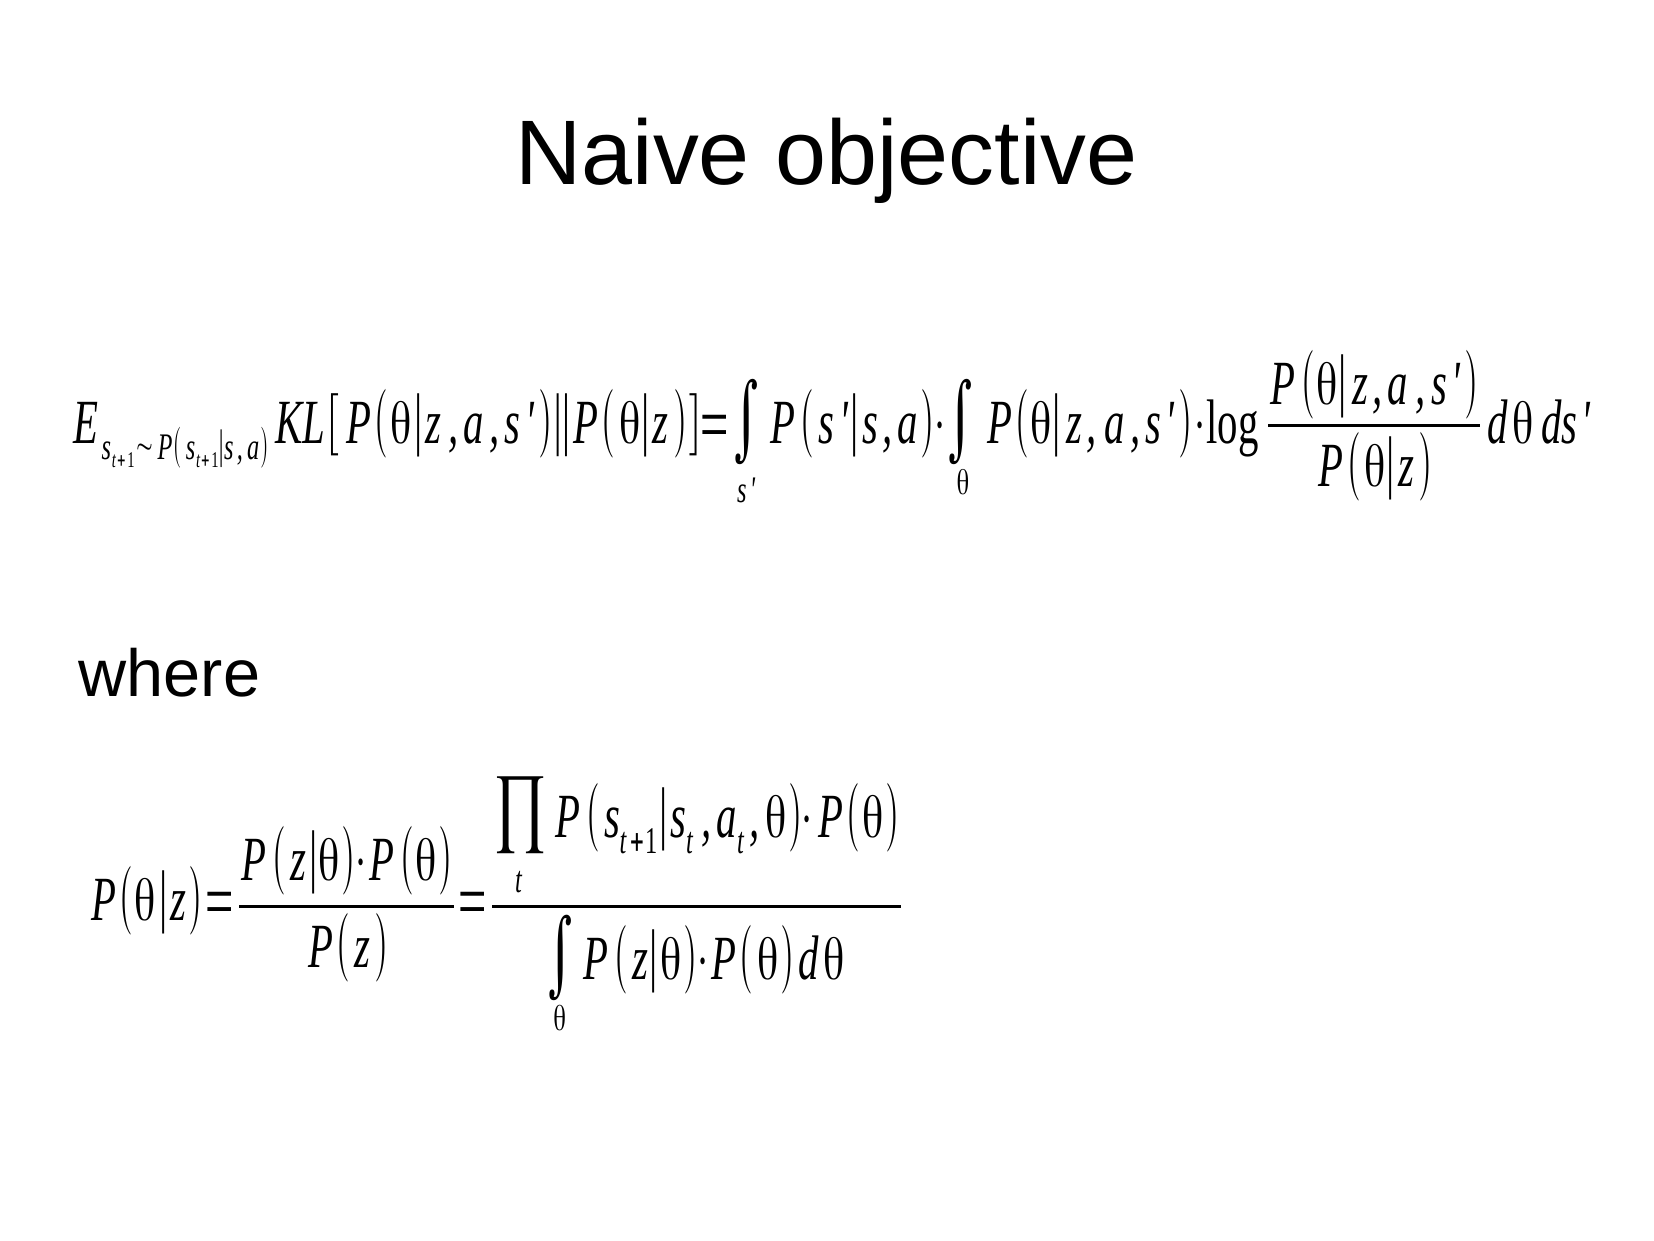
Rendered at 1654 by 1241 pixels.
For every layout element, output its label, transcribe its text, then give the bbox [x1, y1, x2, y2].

title Naive objective [82, 49, 1571, 257]
chart [78, 770, 913, 1034]
text_box where [78, 621, 497, 725]
chart [60, 345, 1603, 512]
